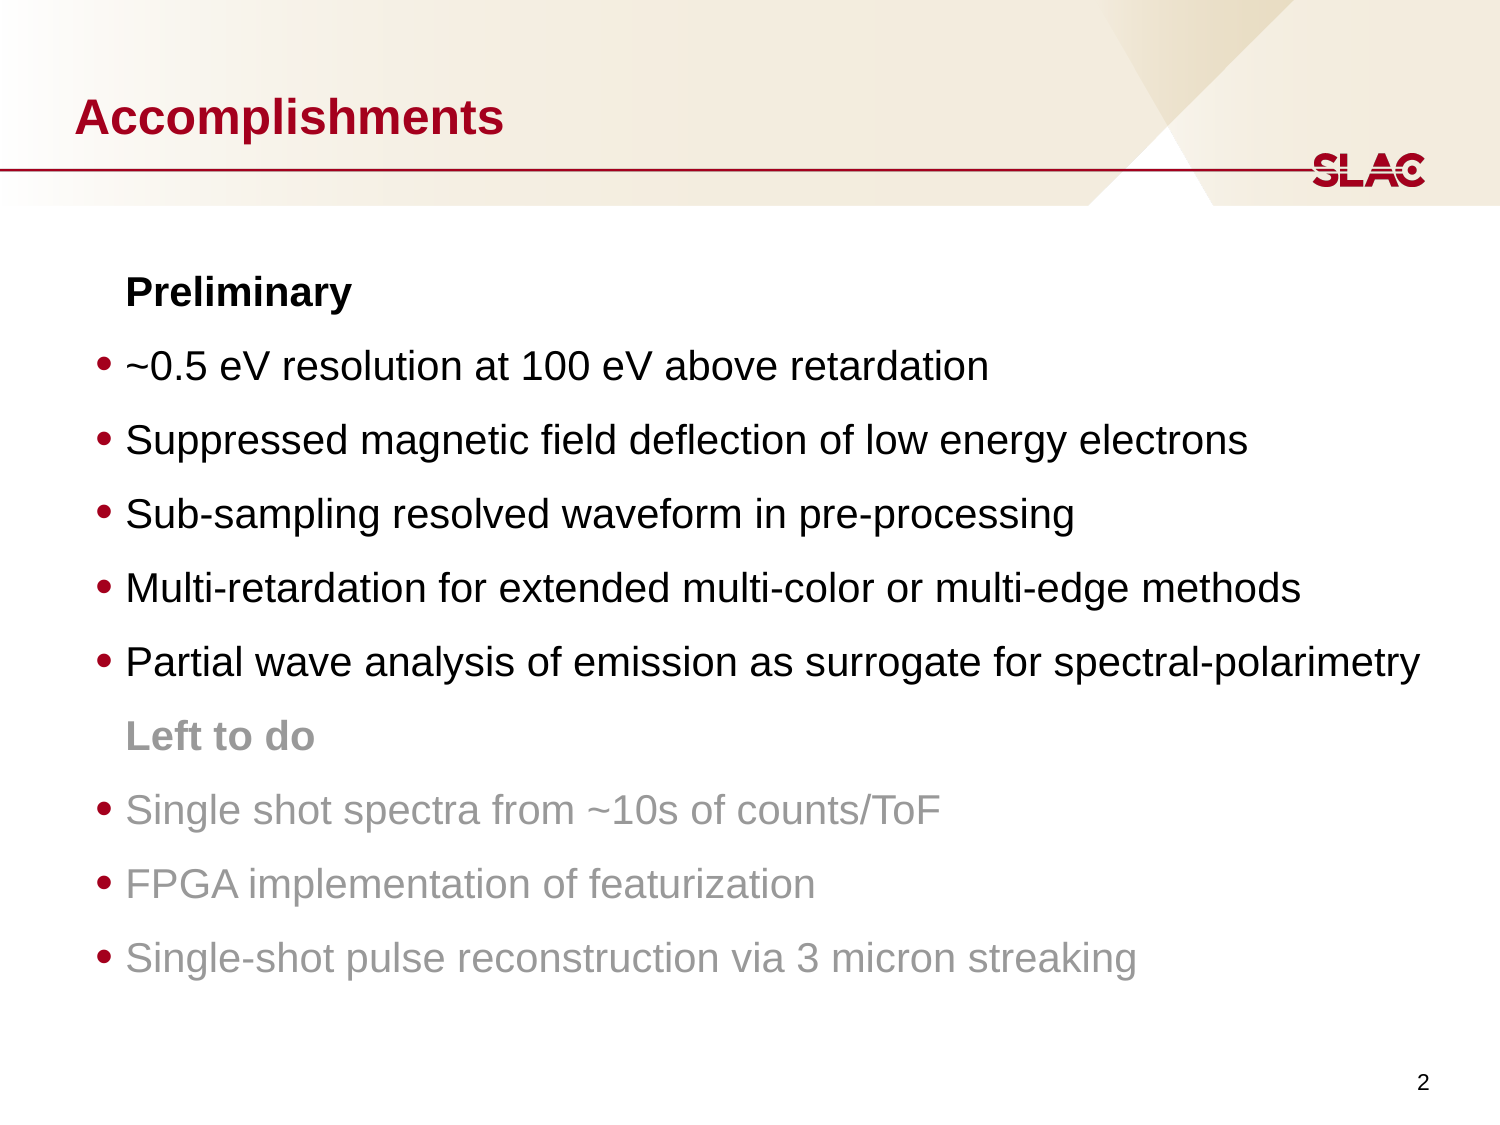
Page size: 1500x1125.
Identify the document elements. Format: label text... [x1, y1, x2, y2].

slide_number 13 [1405, 1036, 1458, 1125]
list Preliminary ~0.5 eV resolution at 100 eV above retardation Suppressed magnetic field deflection of low energy electrons Sub-sampling resolved waveform in pre-processing Multi-retardation for extended multi-color or multi-edge methods Partial wave analysis of emission as surrogate for spectral-polarimetry Left to do Single shot spectra from ~10s of counts/ToF FPGA implementation of featurization Single-shot pulse reconstruction via 3 micron streaking [48, 264, 1441, 1081]
title Accomplishments [74, 21, 1404, 145]
picture [0, 0, 1500, 206]
